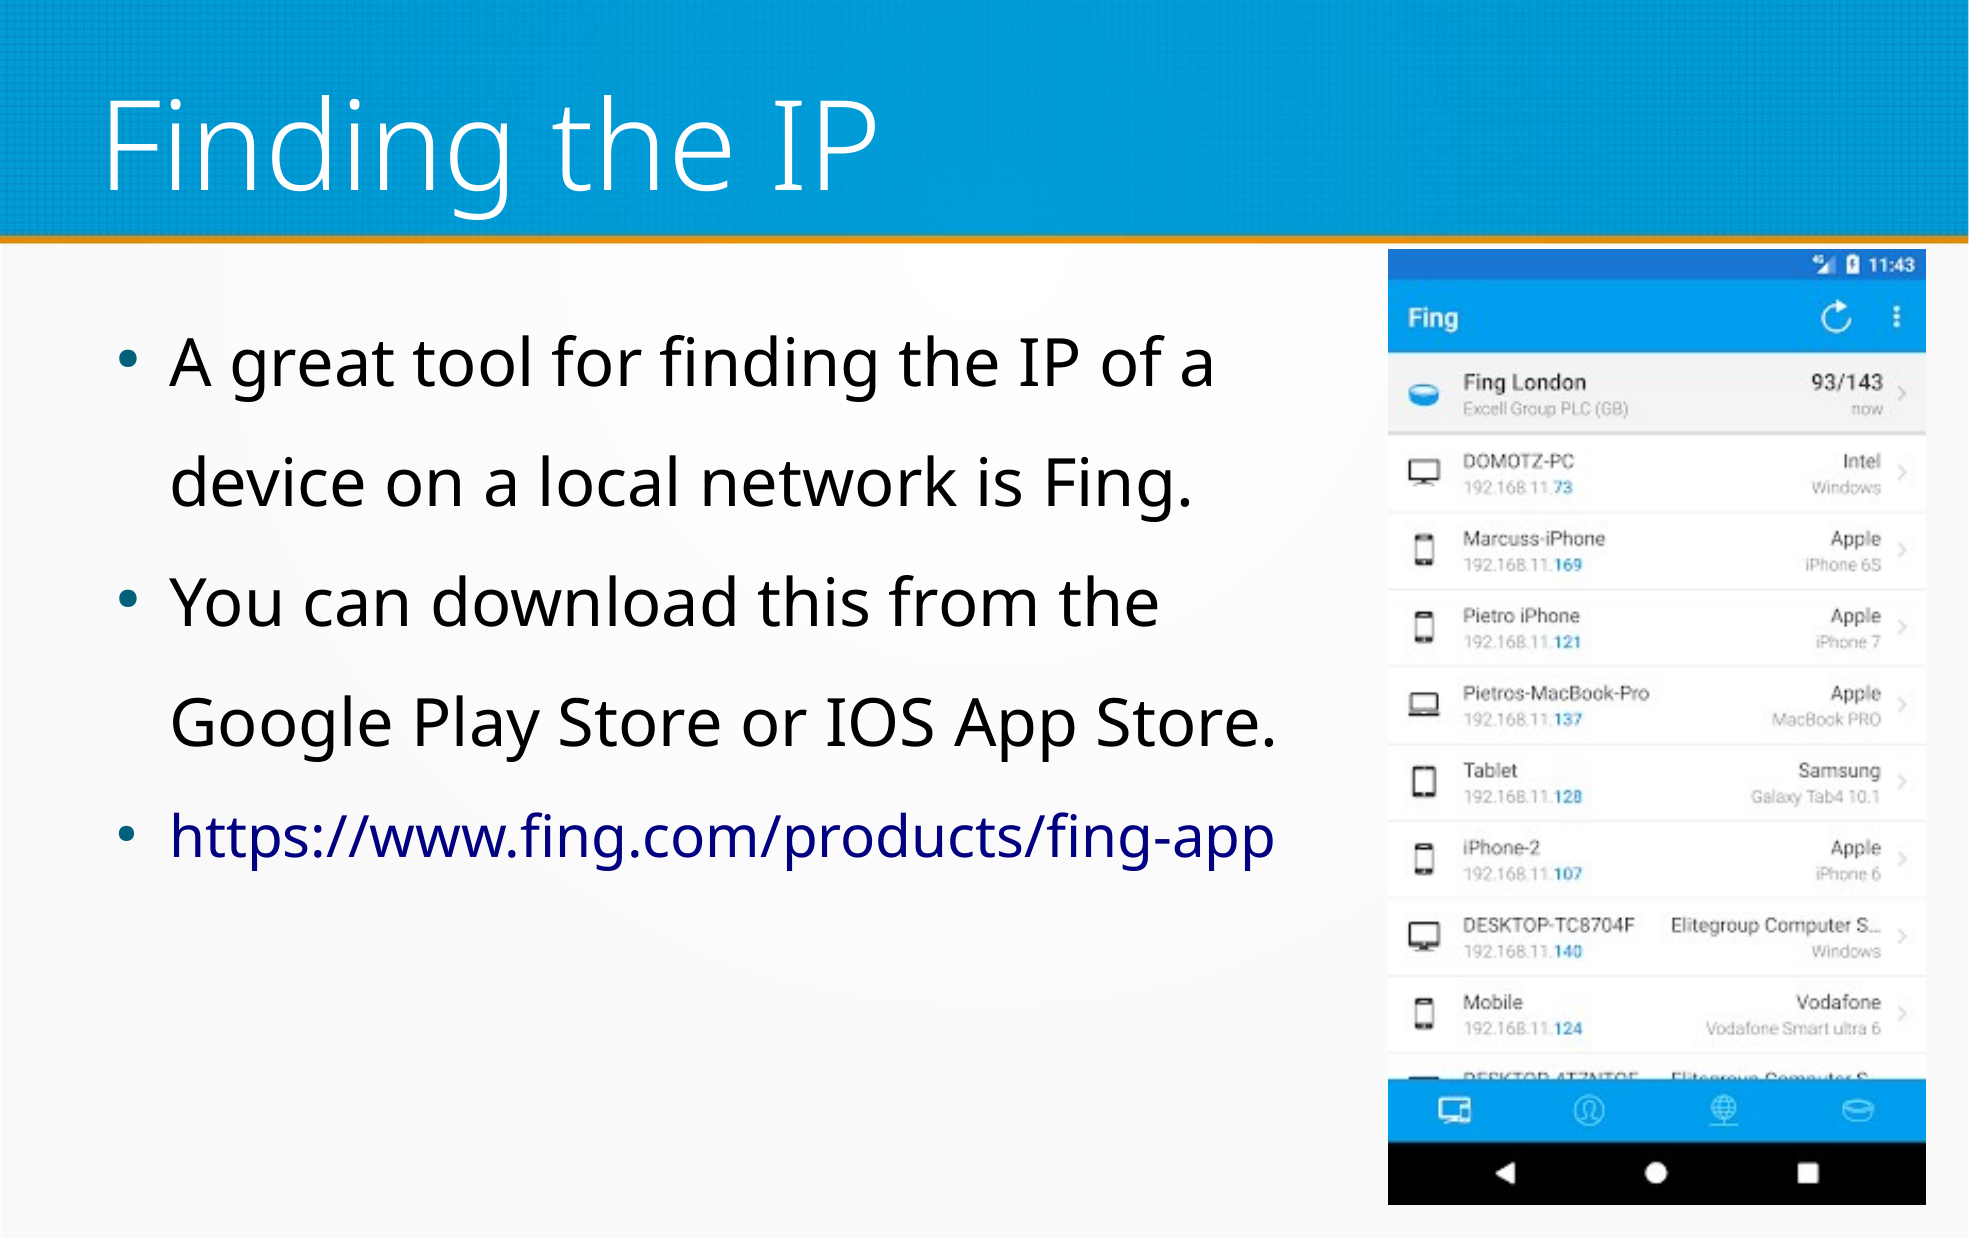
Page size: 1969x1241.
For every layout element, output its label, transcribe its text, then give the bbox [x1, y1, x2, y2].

list A great tool for finding the IP of a device on a local network is Fing. You can download this from the Google Play Store or IOS App Store. https://www.fing.com/products/fing-app [98, 315, 1861, 1081]
picture [0, 233, 1969, 1241]
title Finding the IP [98, 19, 1870, 227]
